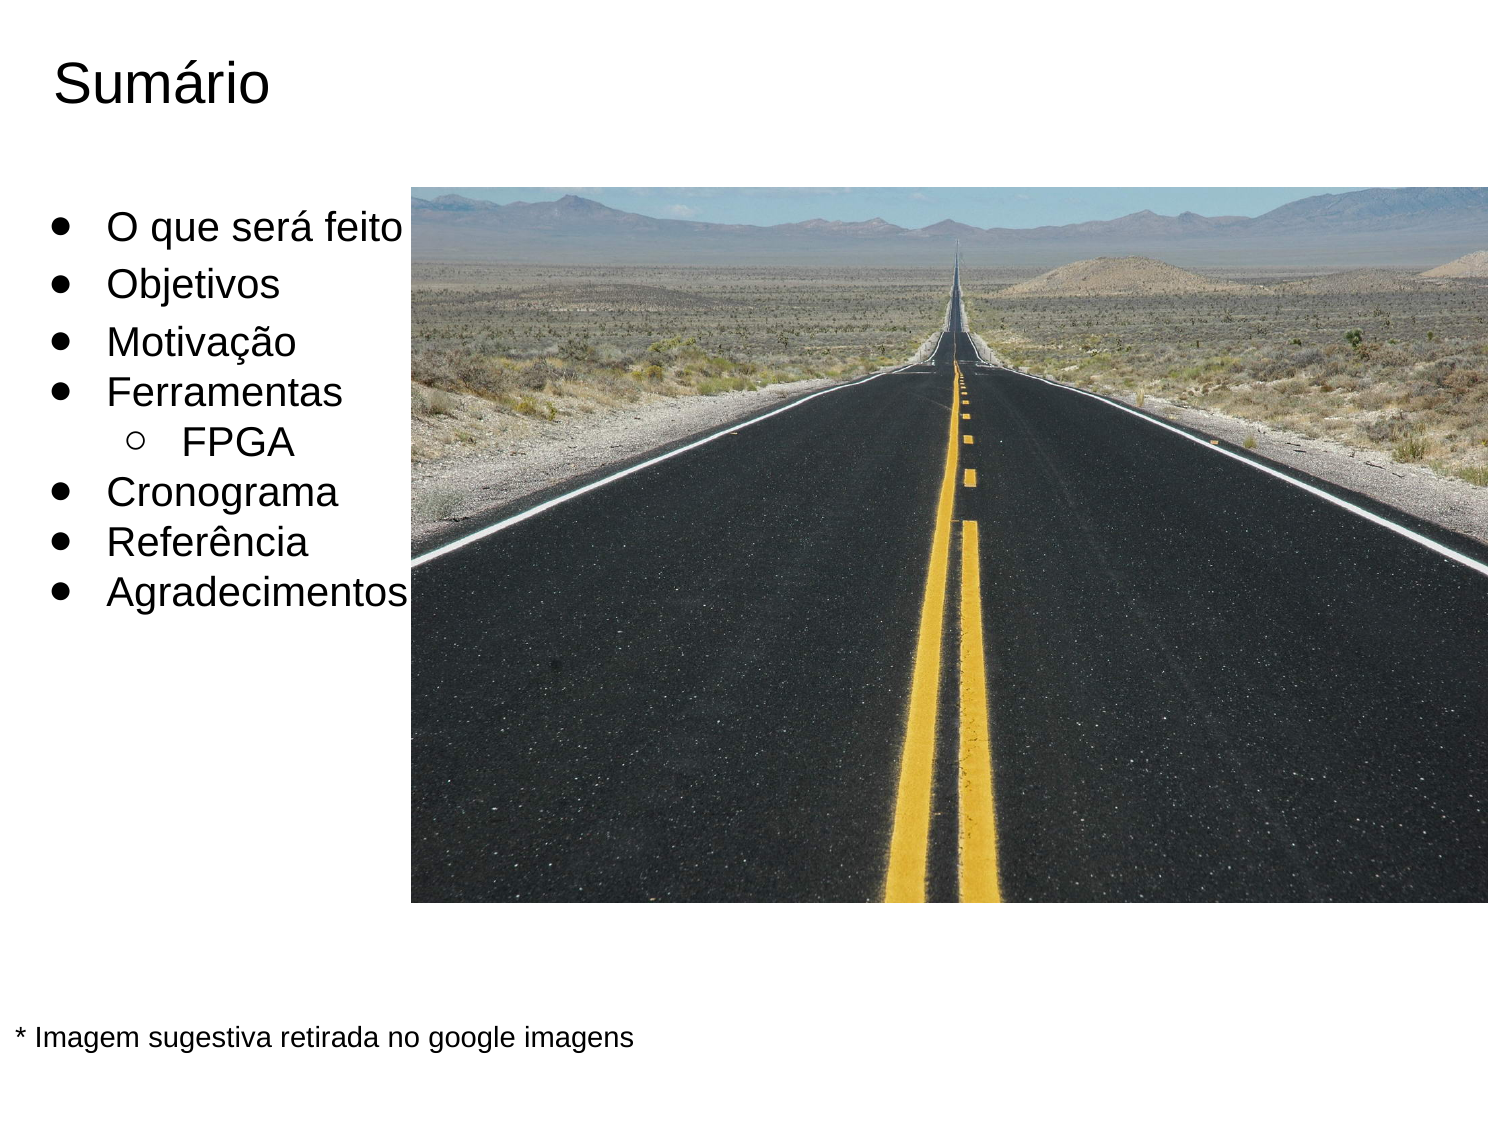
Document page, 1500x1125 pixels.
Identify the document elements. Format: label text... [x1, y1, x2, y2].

list O que será feito Objetivos Motivação Ferramentas FPGA Cronograma Referência Agradecimentos [16, 176, 444, 1002]
picture [411, 187, 1488, 903]
title Sumário [38, 30, 1471, 156]
list * Imagem sugestiva retirada no google imagens [0, 1002, 1500, 1115]
